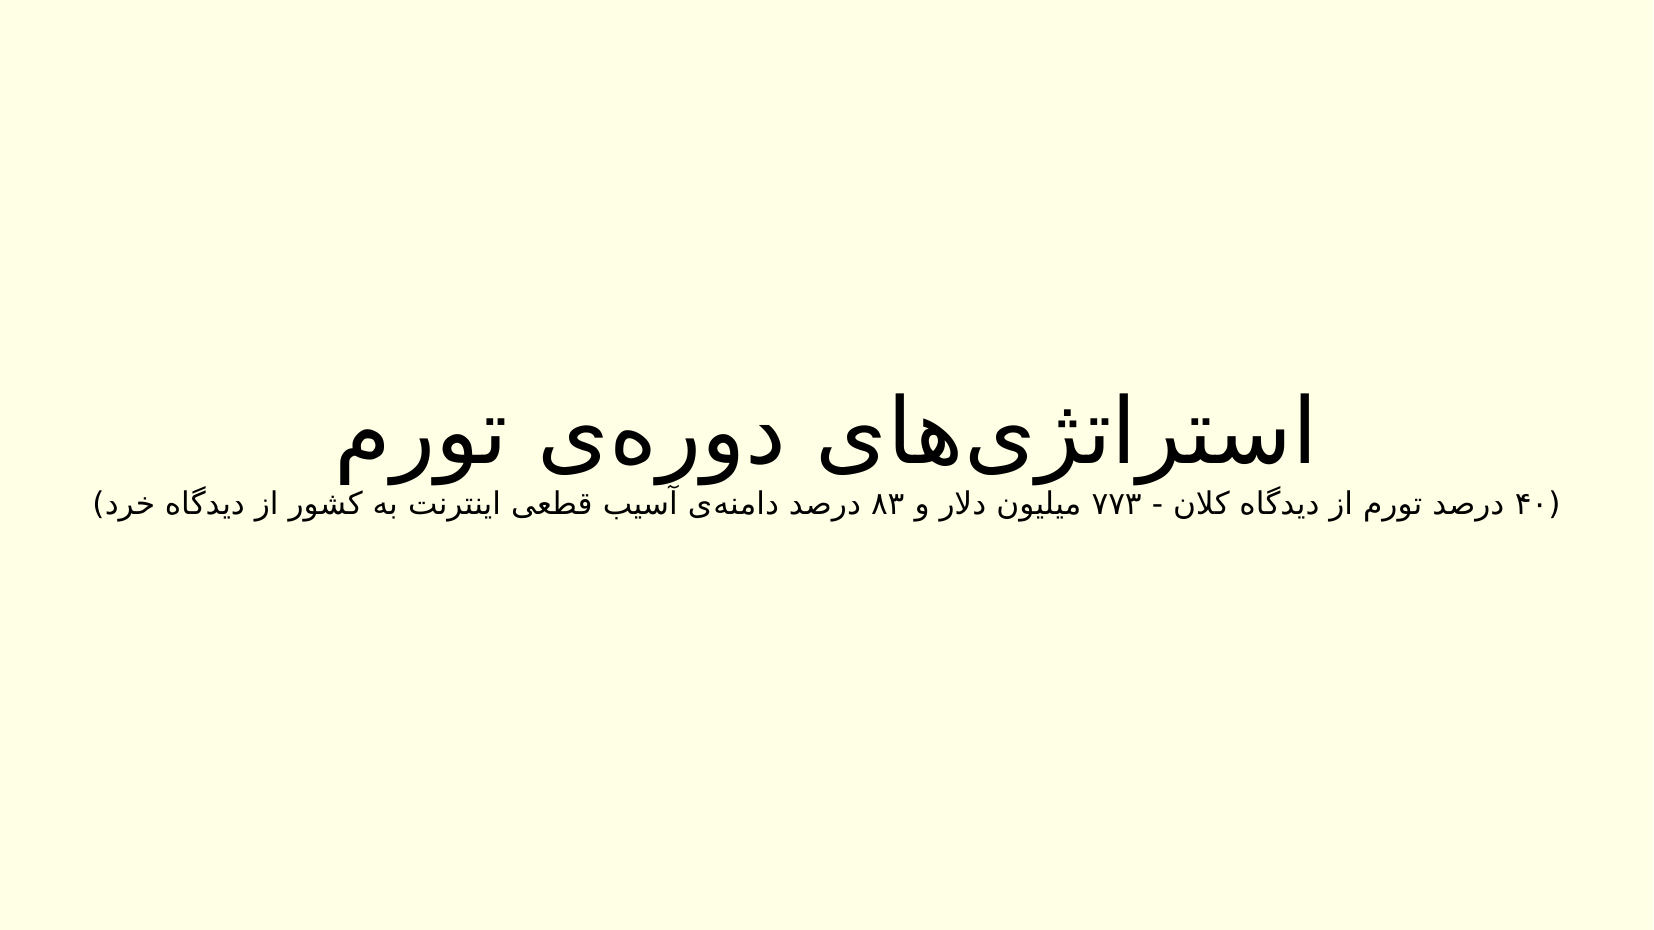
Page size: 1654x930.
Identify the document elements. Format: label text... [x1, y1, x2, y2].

title استراتژی‌های دوره‌ی تورم (۴۰ درصد تورم از دیدگاه کلان - ۷۷۳ میلیون دلار و ۸۳ درصد دامنه‌ی آسیب قطعی اینترنت به کشور از دیدگاه خرد) [82, 225, 1571, 676]
